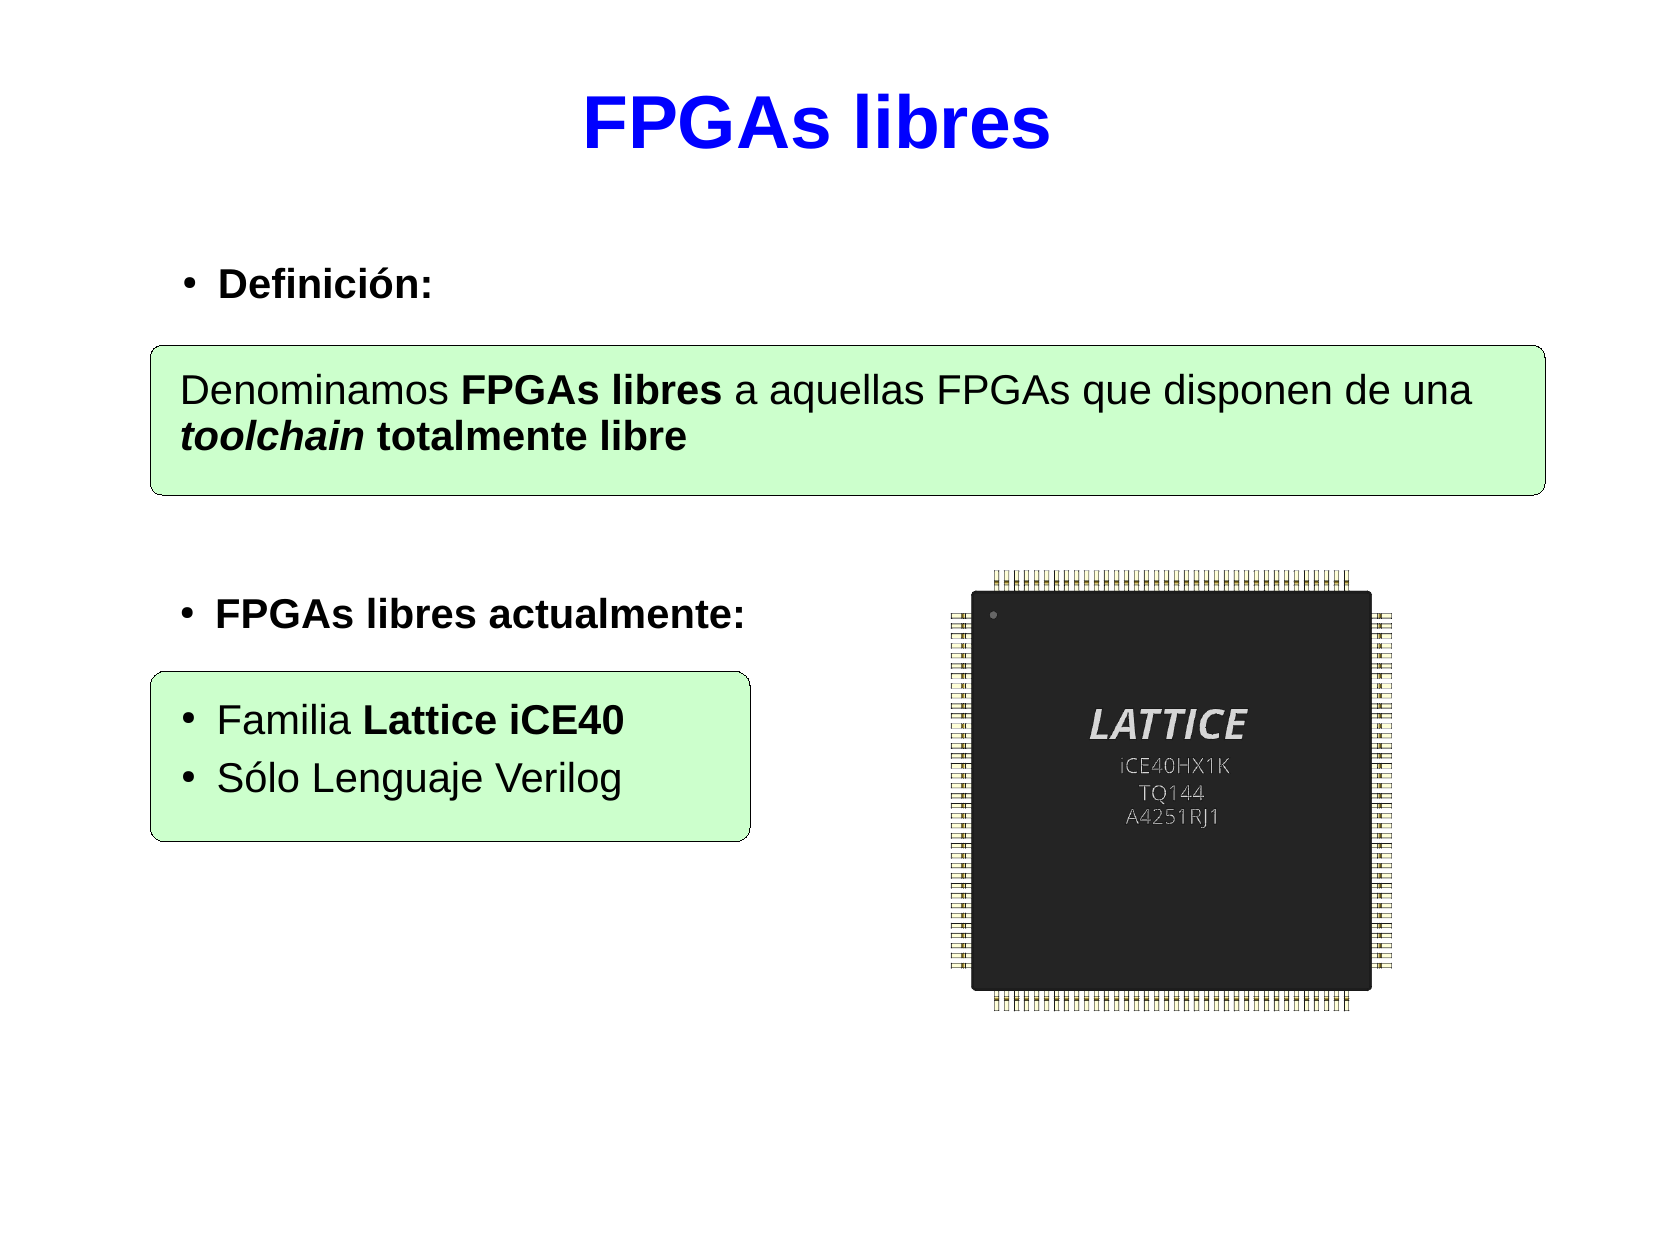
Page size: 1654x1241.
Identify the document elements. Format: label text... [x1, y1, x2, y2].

text_box FPGAs libres [90, 73, 1546, 211]
picture [930, 555, 1411, 1035]
text_box Denominamos FPGAs libres a aquellas FPGAs que disponen de una toolchain totalmente libre [165, 358, 1514, 526]
text_box Familia Lattice iCE40 Sólo Lenguaje Verilog [166, 688, 930, 856]
text_box [150, 671, 751, 842]
text_box [150, 345, 1546, 496]
text_box FPGAs libres actualmente: [165, 583, 796, 661]
text_box Definición: [167, 253, 496, 316]
